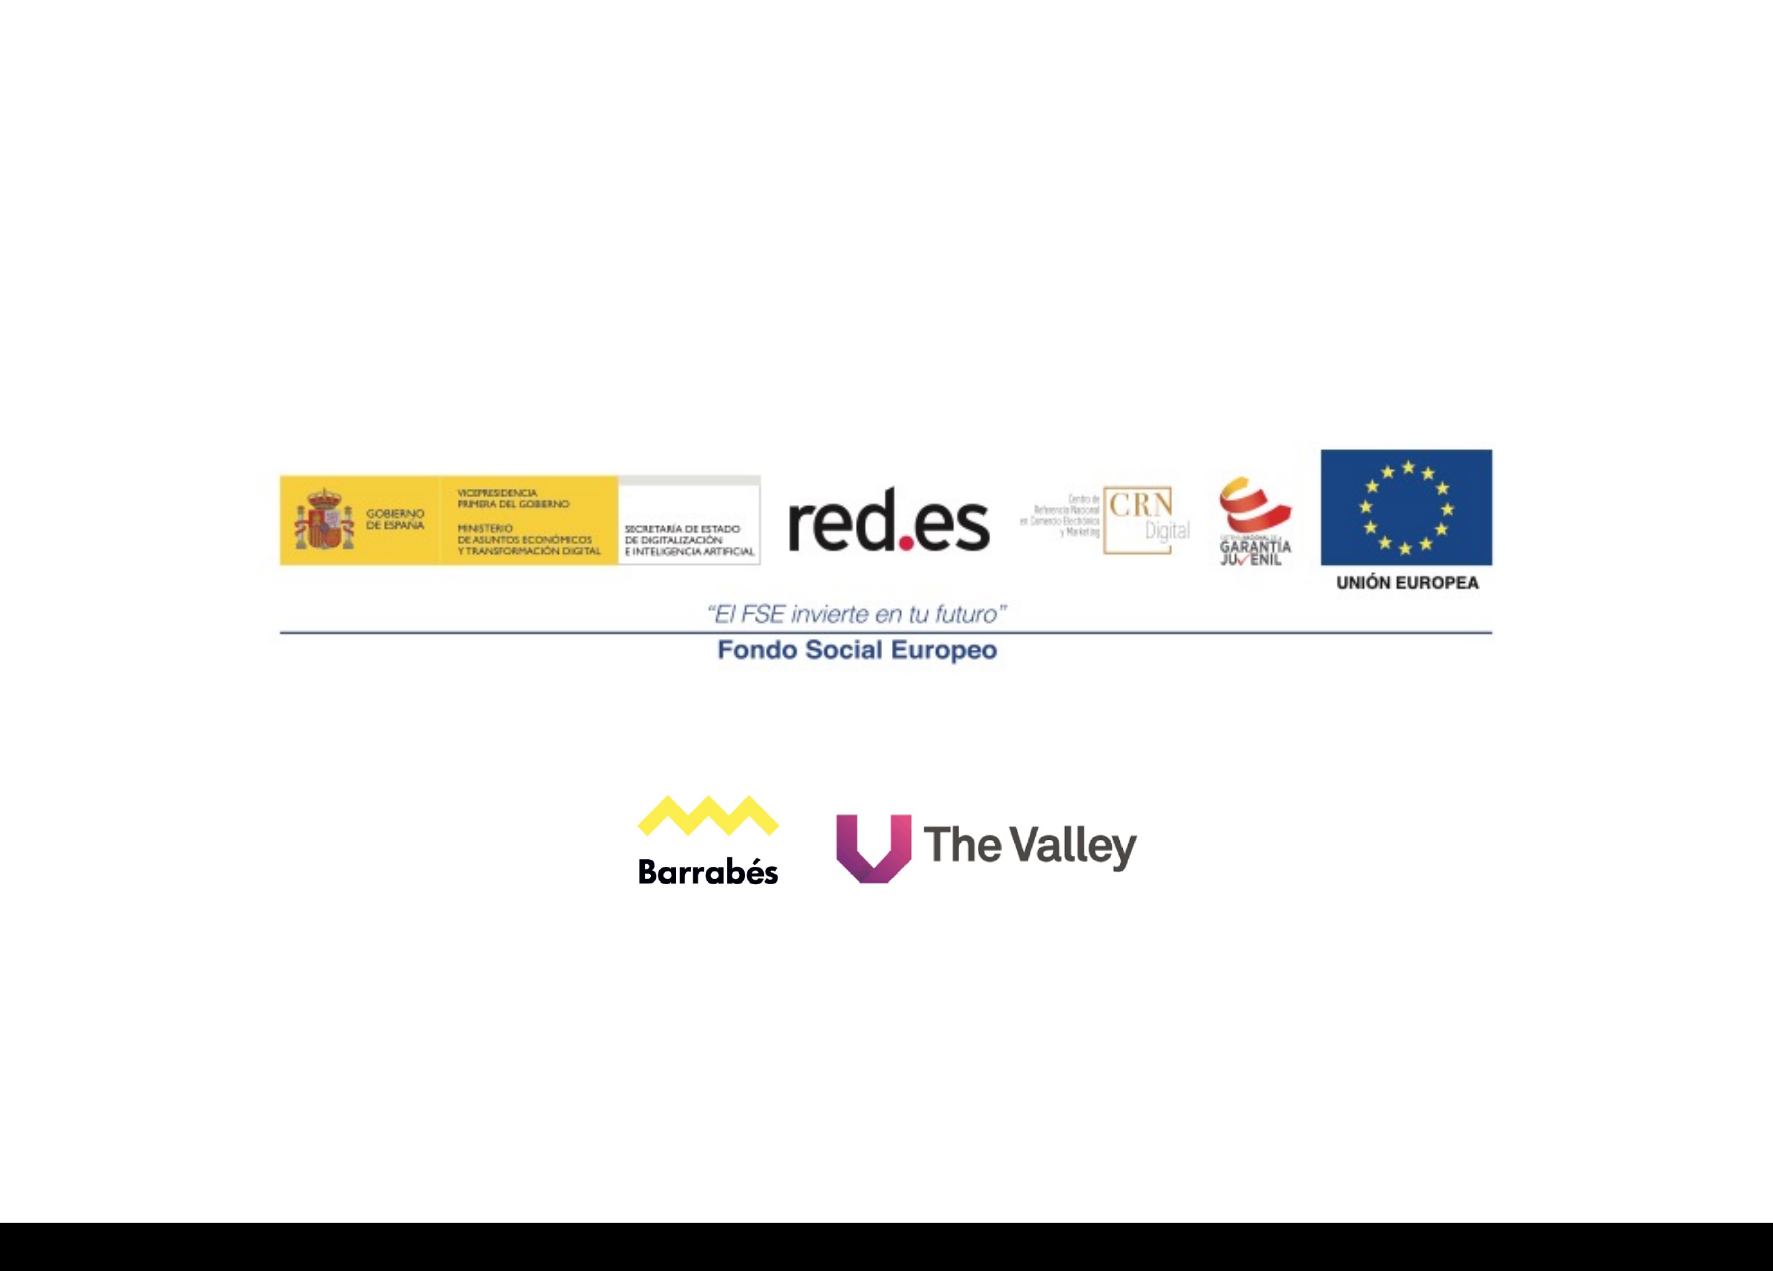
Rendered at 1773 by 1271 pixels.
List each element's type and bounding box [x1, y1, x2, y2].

picture [257, 441, 1516, 676]
picture [611, 772, 1162, 912]
